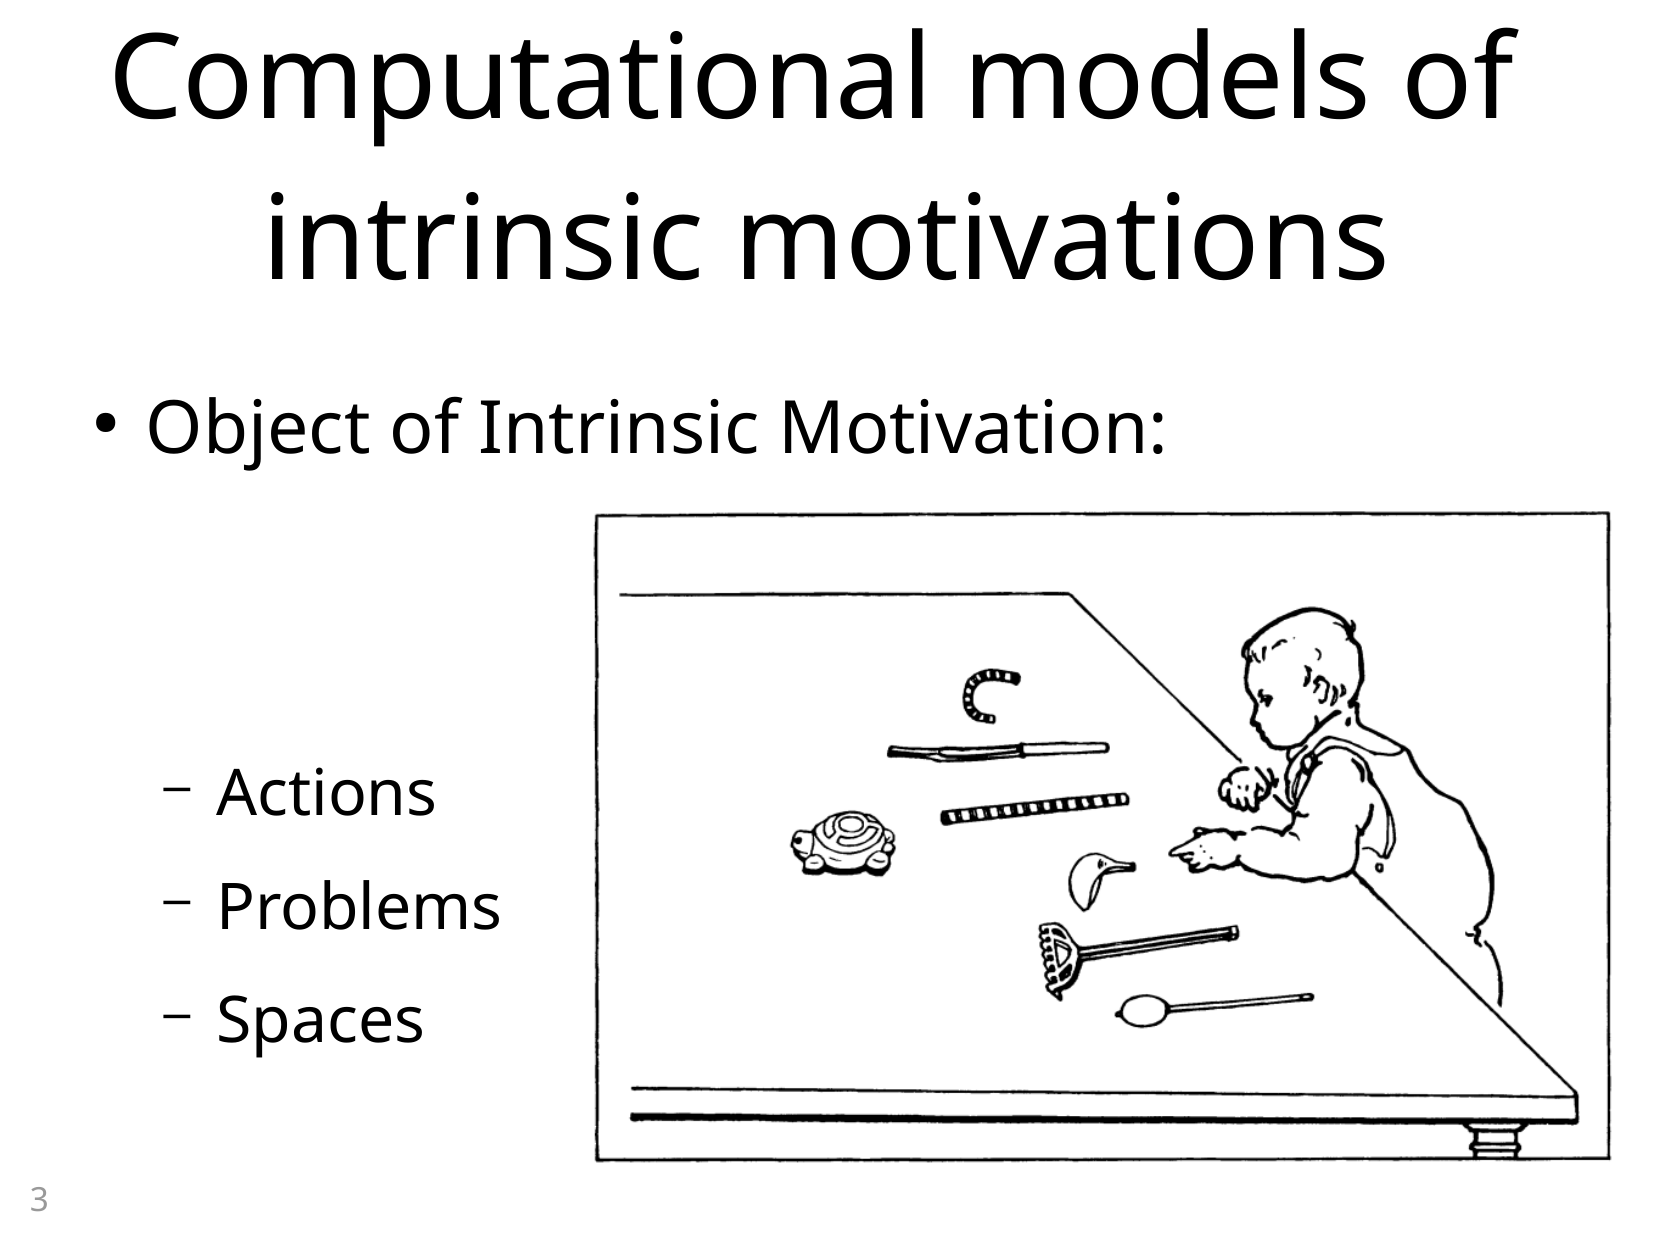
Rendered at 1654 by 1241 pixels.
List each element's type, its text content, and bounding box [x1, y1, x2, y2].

list Object of Intrinsic Motivation: Actions Problems Spaces [75, 375, 1654, 1095]
picture [584, 509, 1620, 1165]
title 3 [3, 1168, 76, 1231]
title Computational models of intrinsic motivations [82, 34, 1571, 272]
